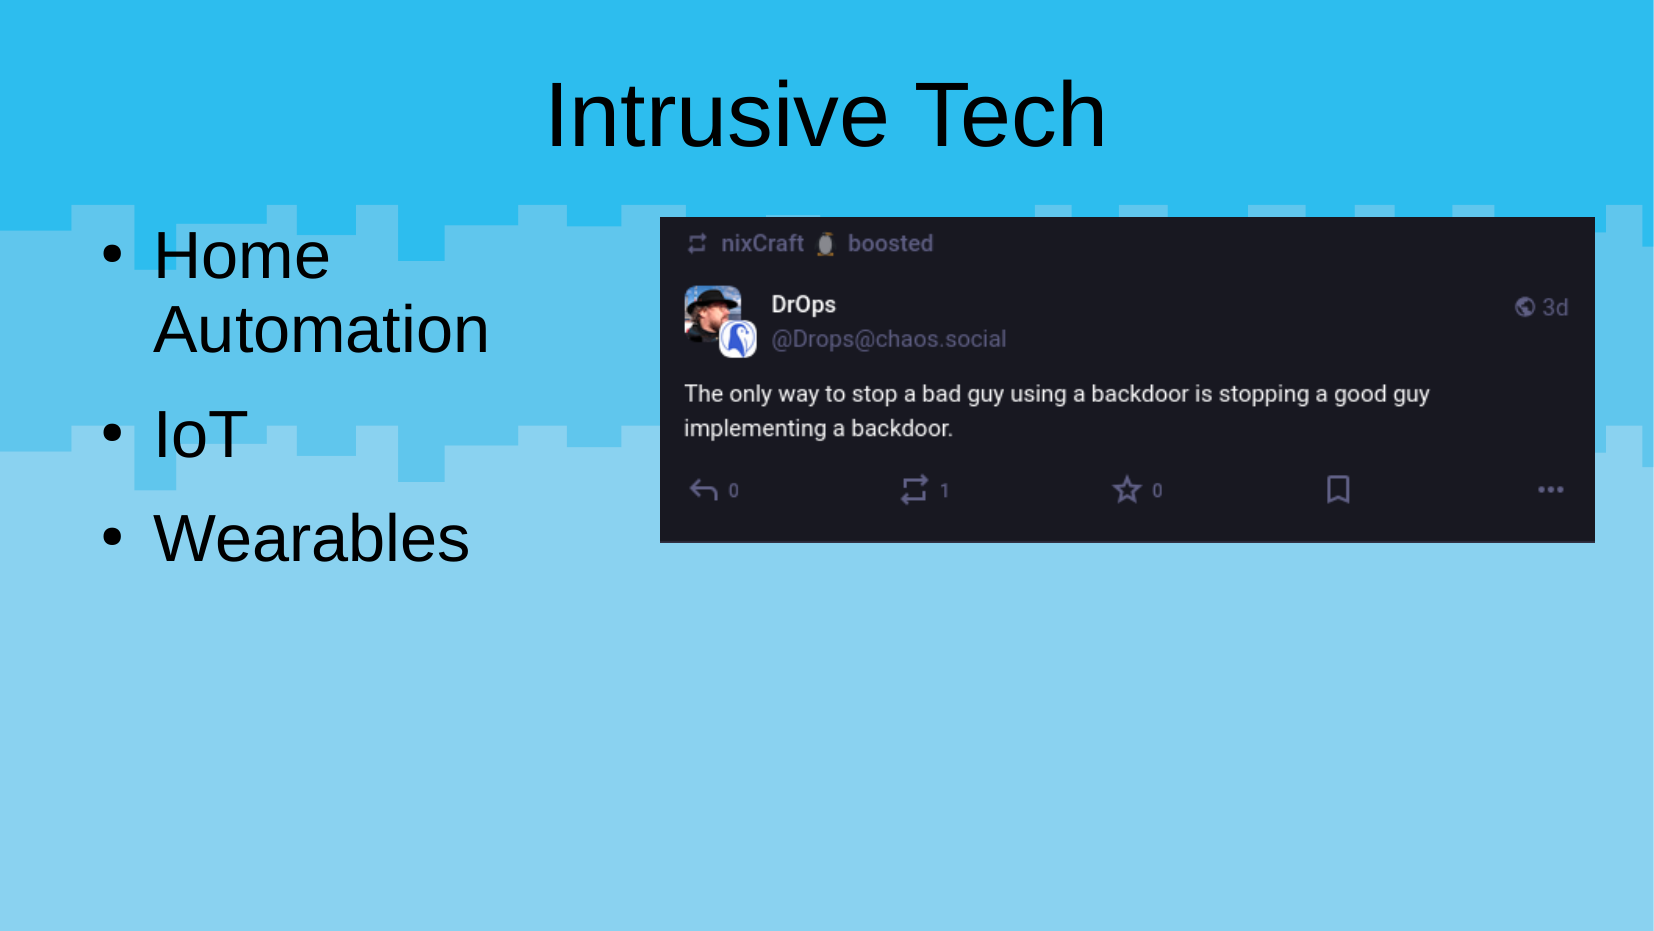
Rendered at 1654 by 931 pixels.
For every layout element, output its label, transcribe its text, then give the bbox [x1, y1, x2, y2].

picture [0, 0, 1654, 931]
list Home Automation IoT Wearables [82, 217, 945, 916]
title Intrusive Tech [82, 37, 1571, 193]
